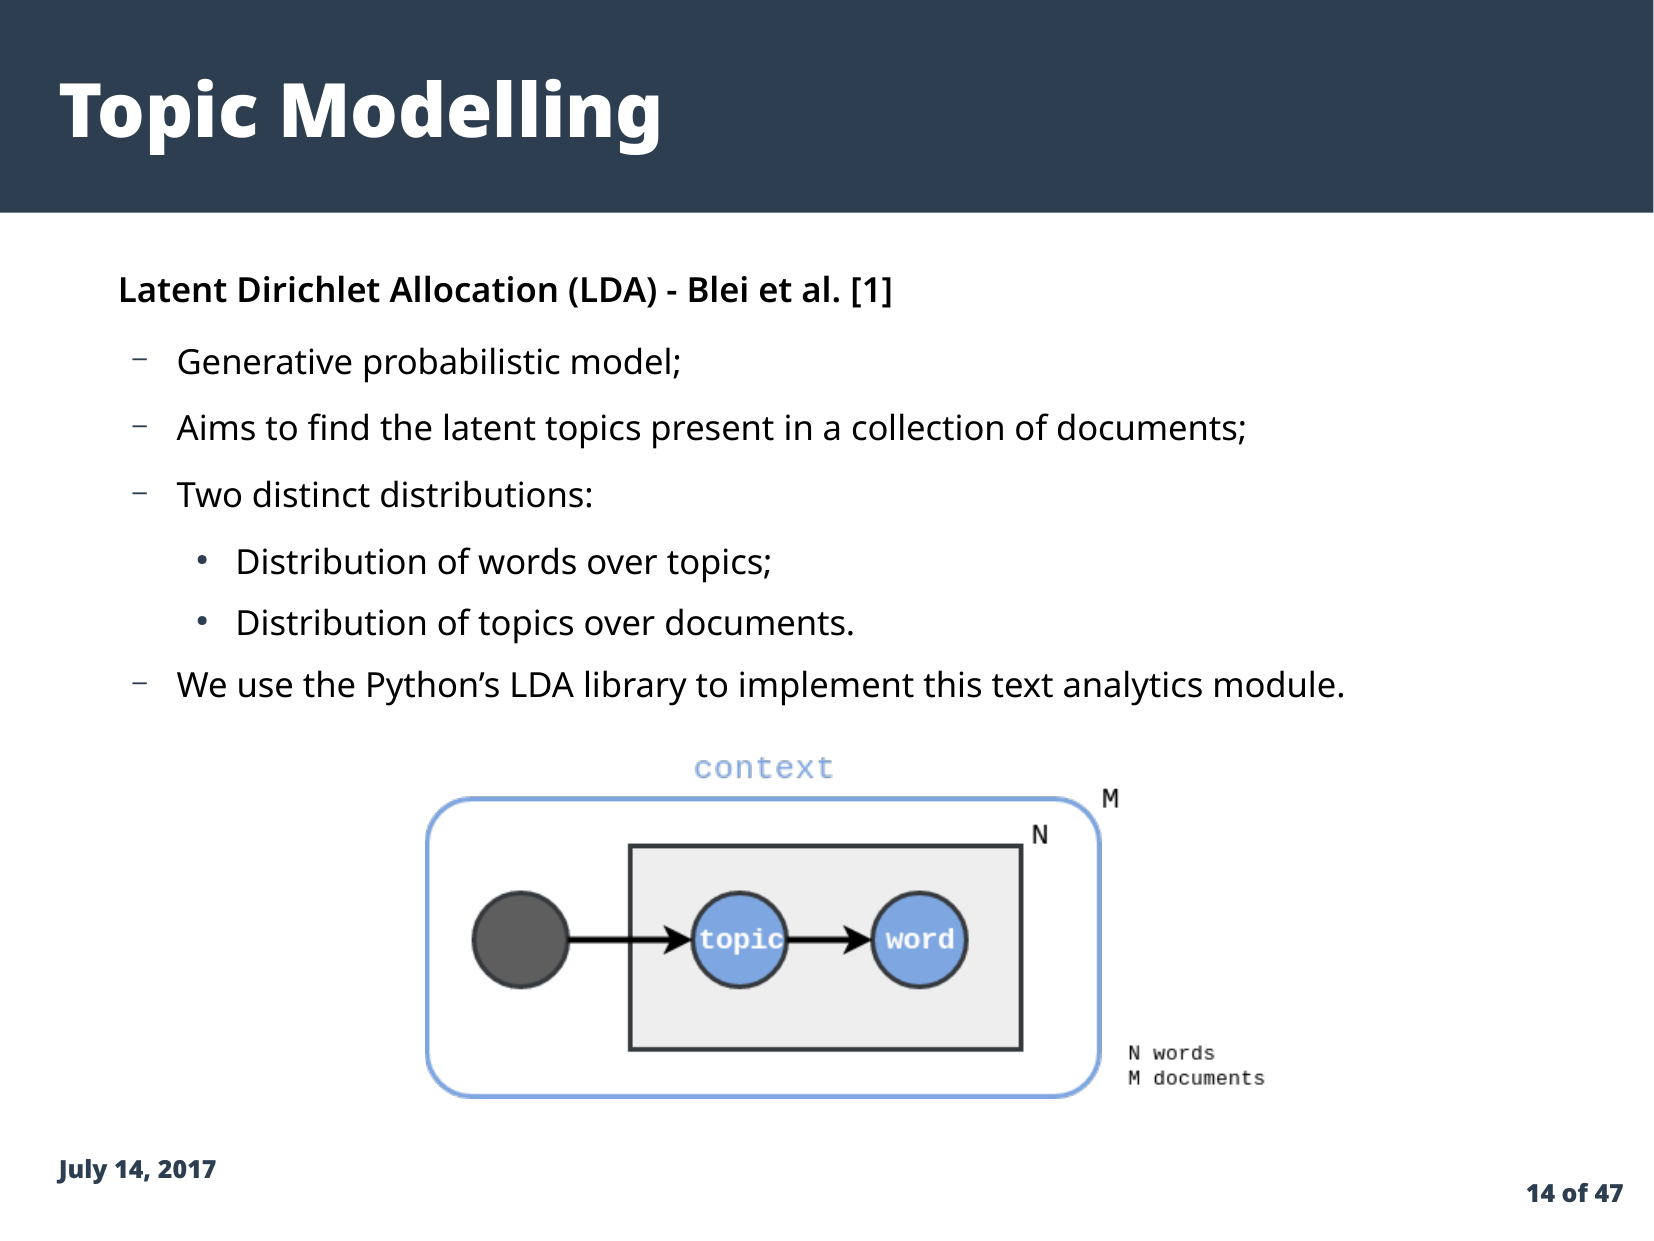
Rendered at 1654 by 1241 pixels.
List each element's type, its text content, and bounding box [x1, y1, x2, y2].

list Latent Dirichlet Allocation (LDA) - Blei et al. [1] Generative probabilistic model; Aims to find the latent topics present in a collection of documents; Two distinct distributions: Distribution of words over topics; Distribution of topics over documents. We use the Python’s LDA library to implement this text analytics module. [59, 265, 1595, 709]
title Topic Modelling [59, 29, 1595, 187]
picture [425, 750, 1327, 1099]
